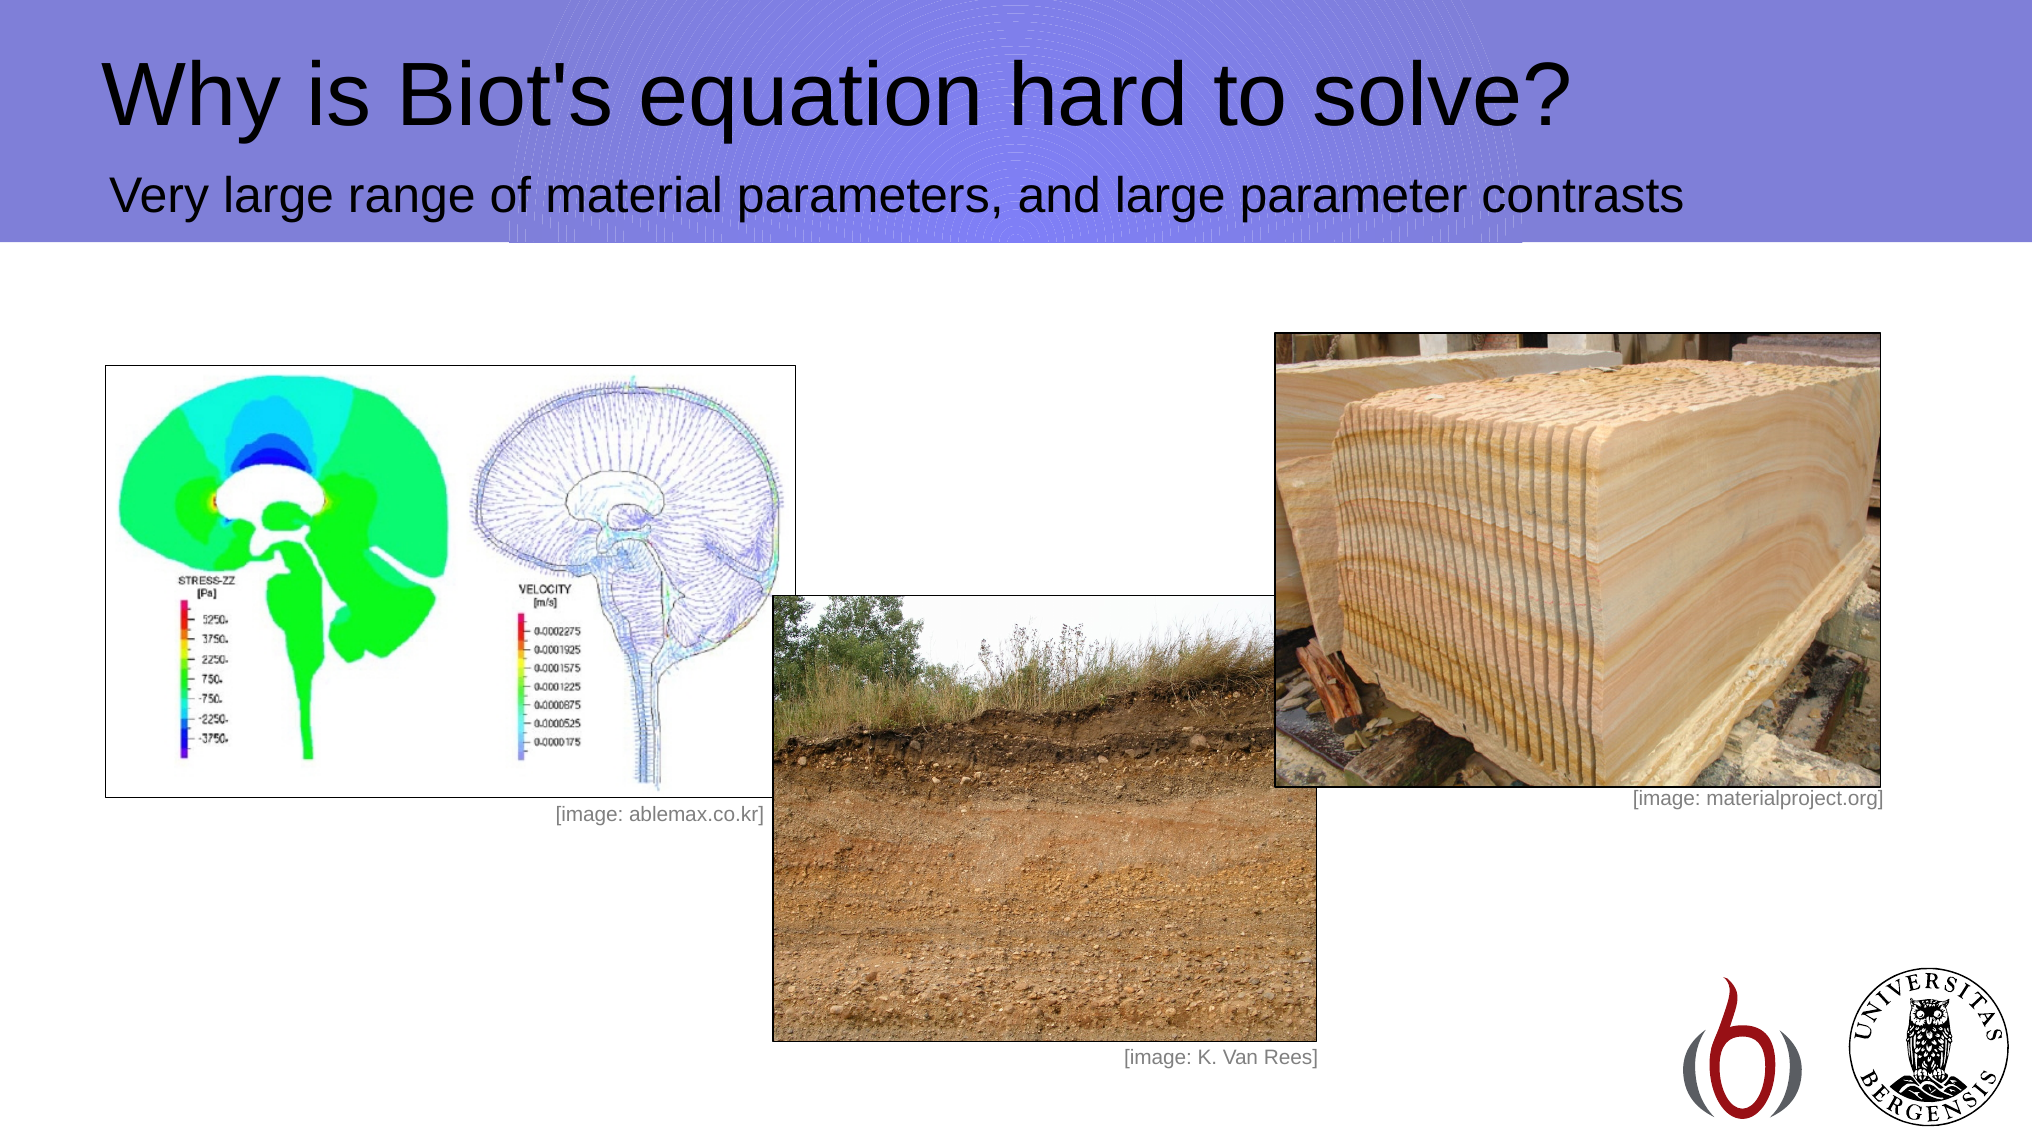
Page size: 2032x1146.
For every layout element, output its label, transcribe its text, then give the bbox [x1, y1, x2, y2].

picture [106, 366, 795, 797]
text_box [image: materialproject.org] [1618, 779, 1899, 818]
title Why is Biot's equation hard to solve? [101, 43, 1930, 145]
picture [773, 596, 1316, 1041]
text_box Very large range of material parameters, and large parameter contrasts [94, 159, 1701, 231]
picture [1275, 333, 1880, 787]
text_box [image: K. Van Rees] [1109, 1037, 1341, 1077]
text_box [image: ablemax.co.kr] [540, 795, 795, 834]
